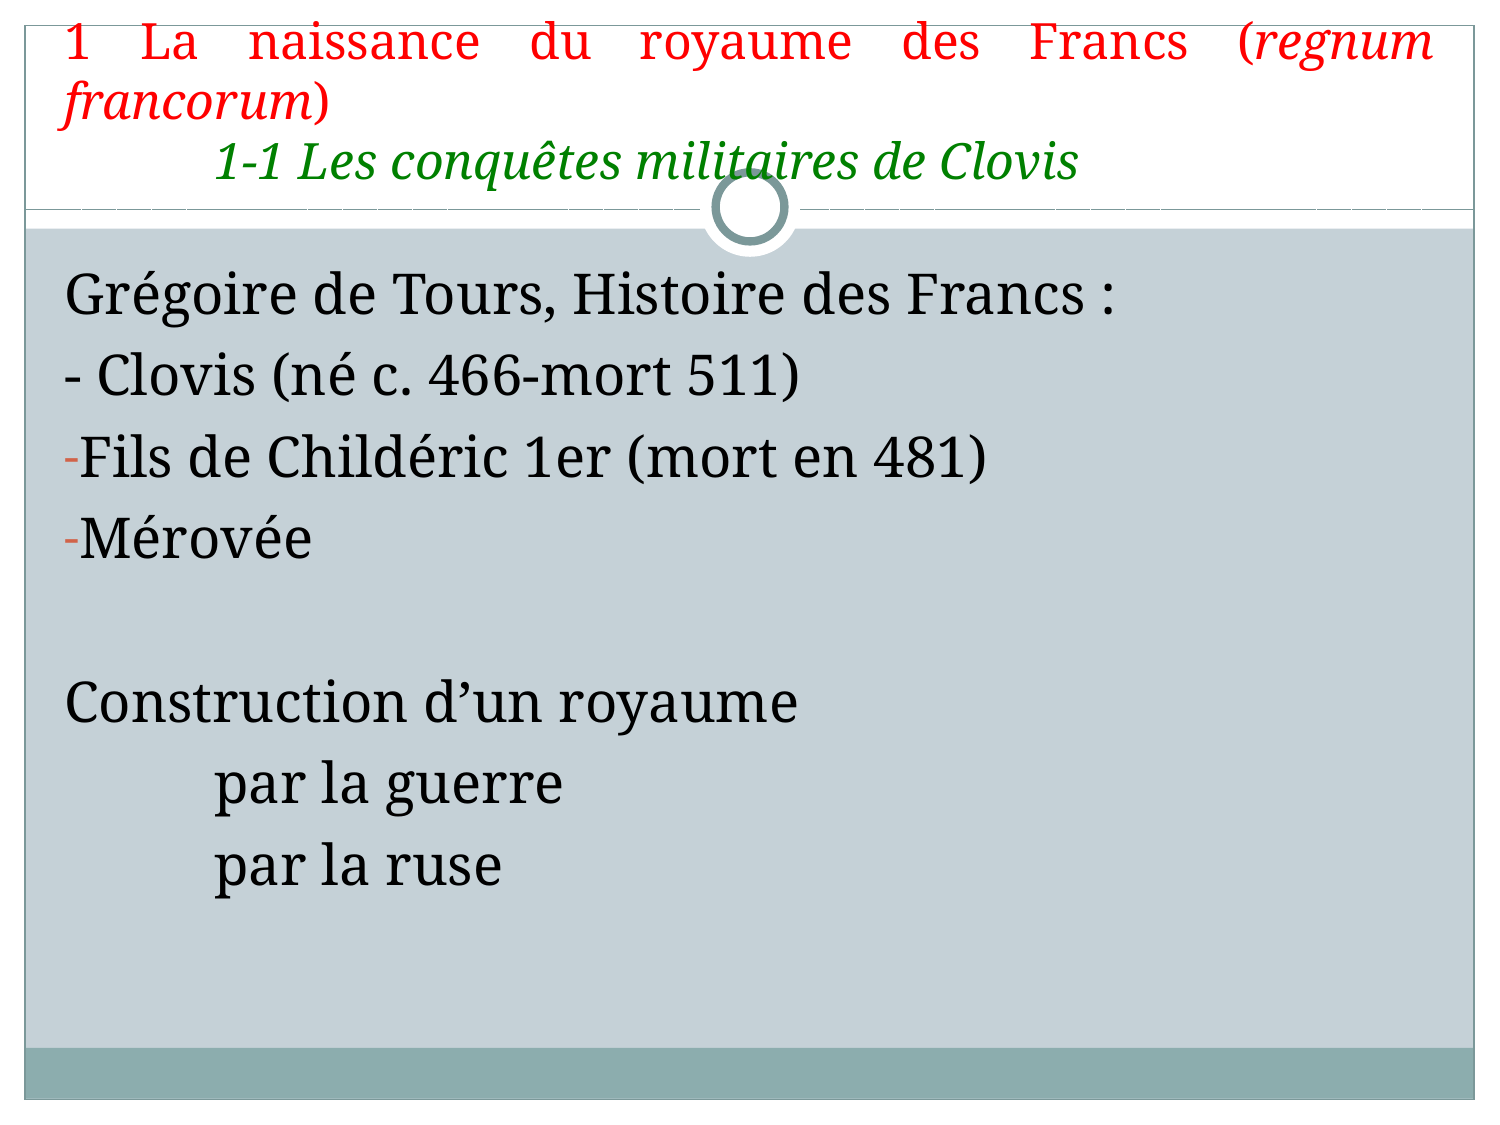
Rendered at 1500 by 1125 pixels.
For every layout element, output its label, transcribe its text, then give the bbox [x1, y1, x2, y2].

list Grégoire de Tours, Histoire des Francs : - Clovis (né c. 466-mort 511) Fils de Childéric 1er (mort en 481) Mérovée Construction d’un royaume par la guerre par la ruse [49, 250, 1445, 1001]
title 1 La naissance du royaume des Francs (regnum francorum) 1-1 Les conquêtes militaires de Clovis [49, 37, 1450, 162]
